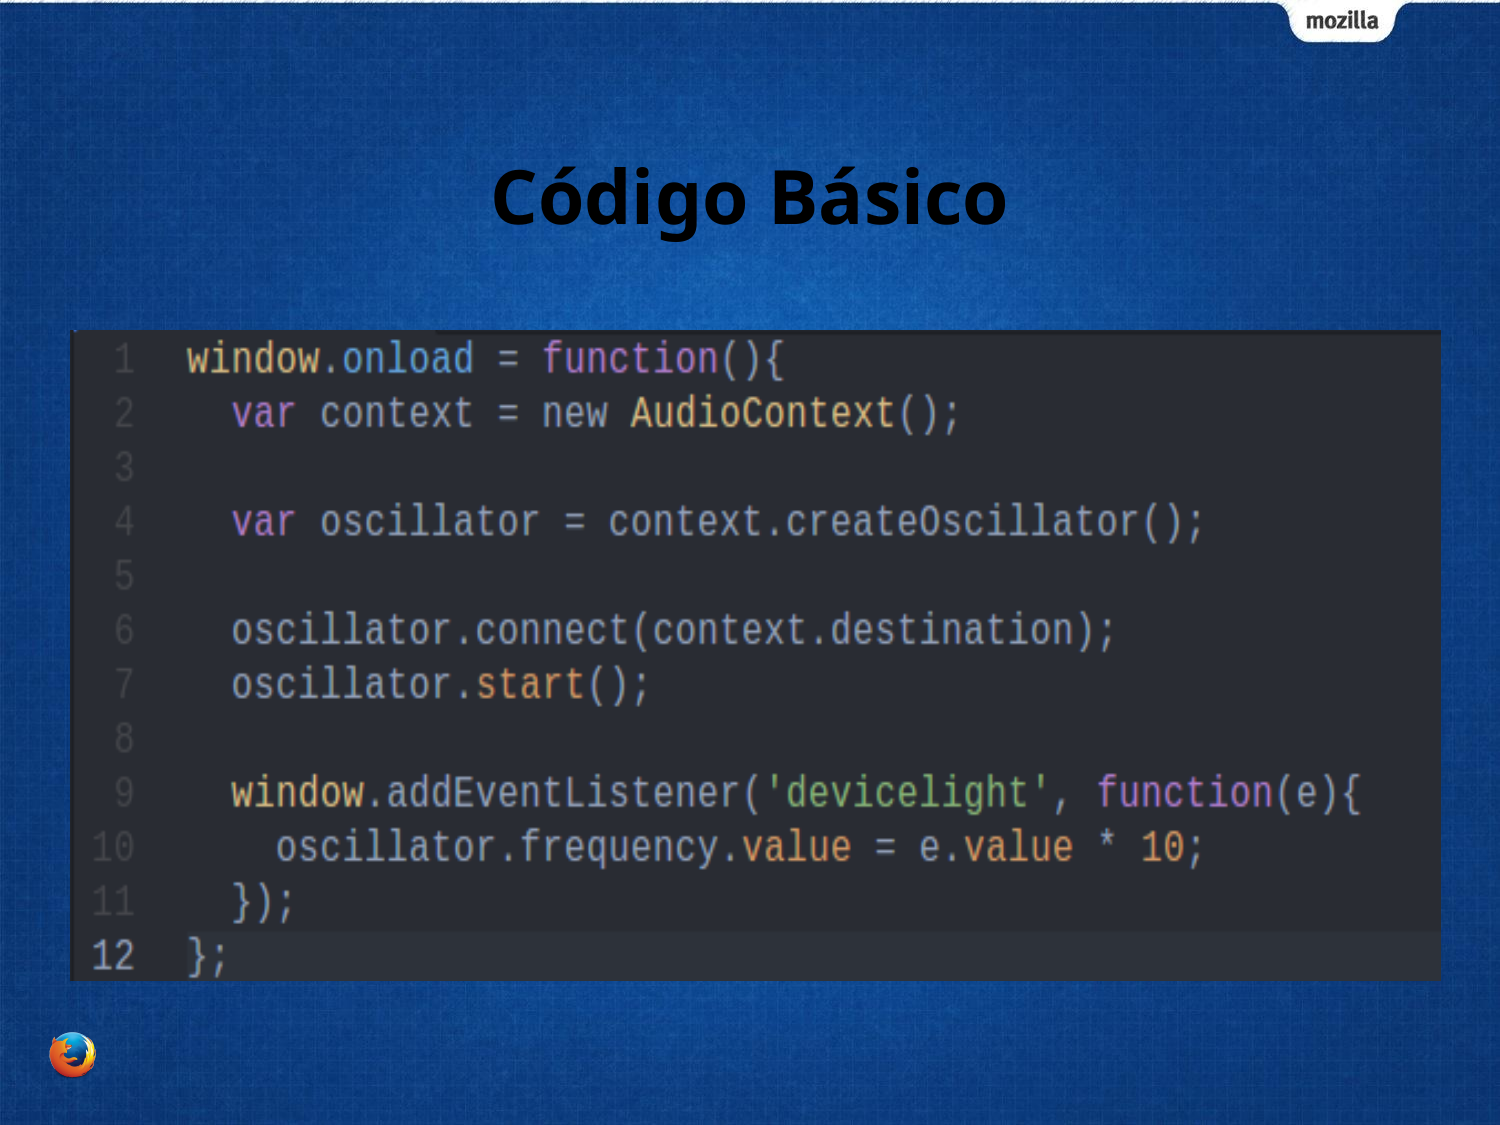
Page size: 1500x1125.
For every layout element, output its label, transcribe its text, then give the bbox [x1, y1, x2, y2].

picture [0, 0, 1500, 1125]
title Código Básico [75, 45, 1425, 233]
